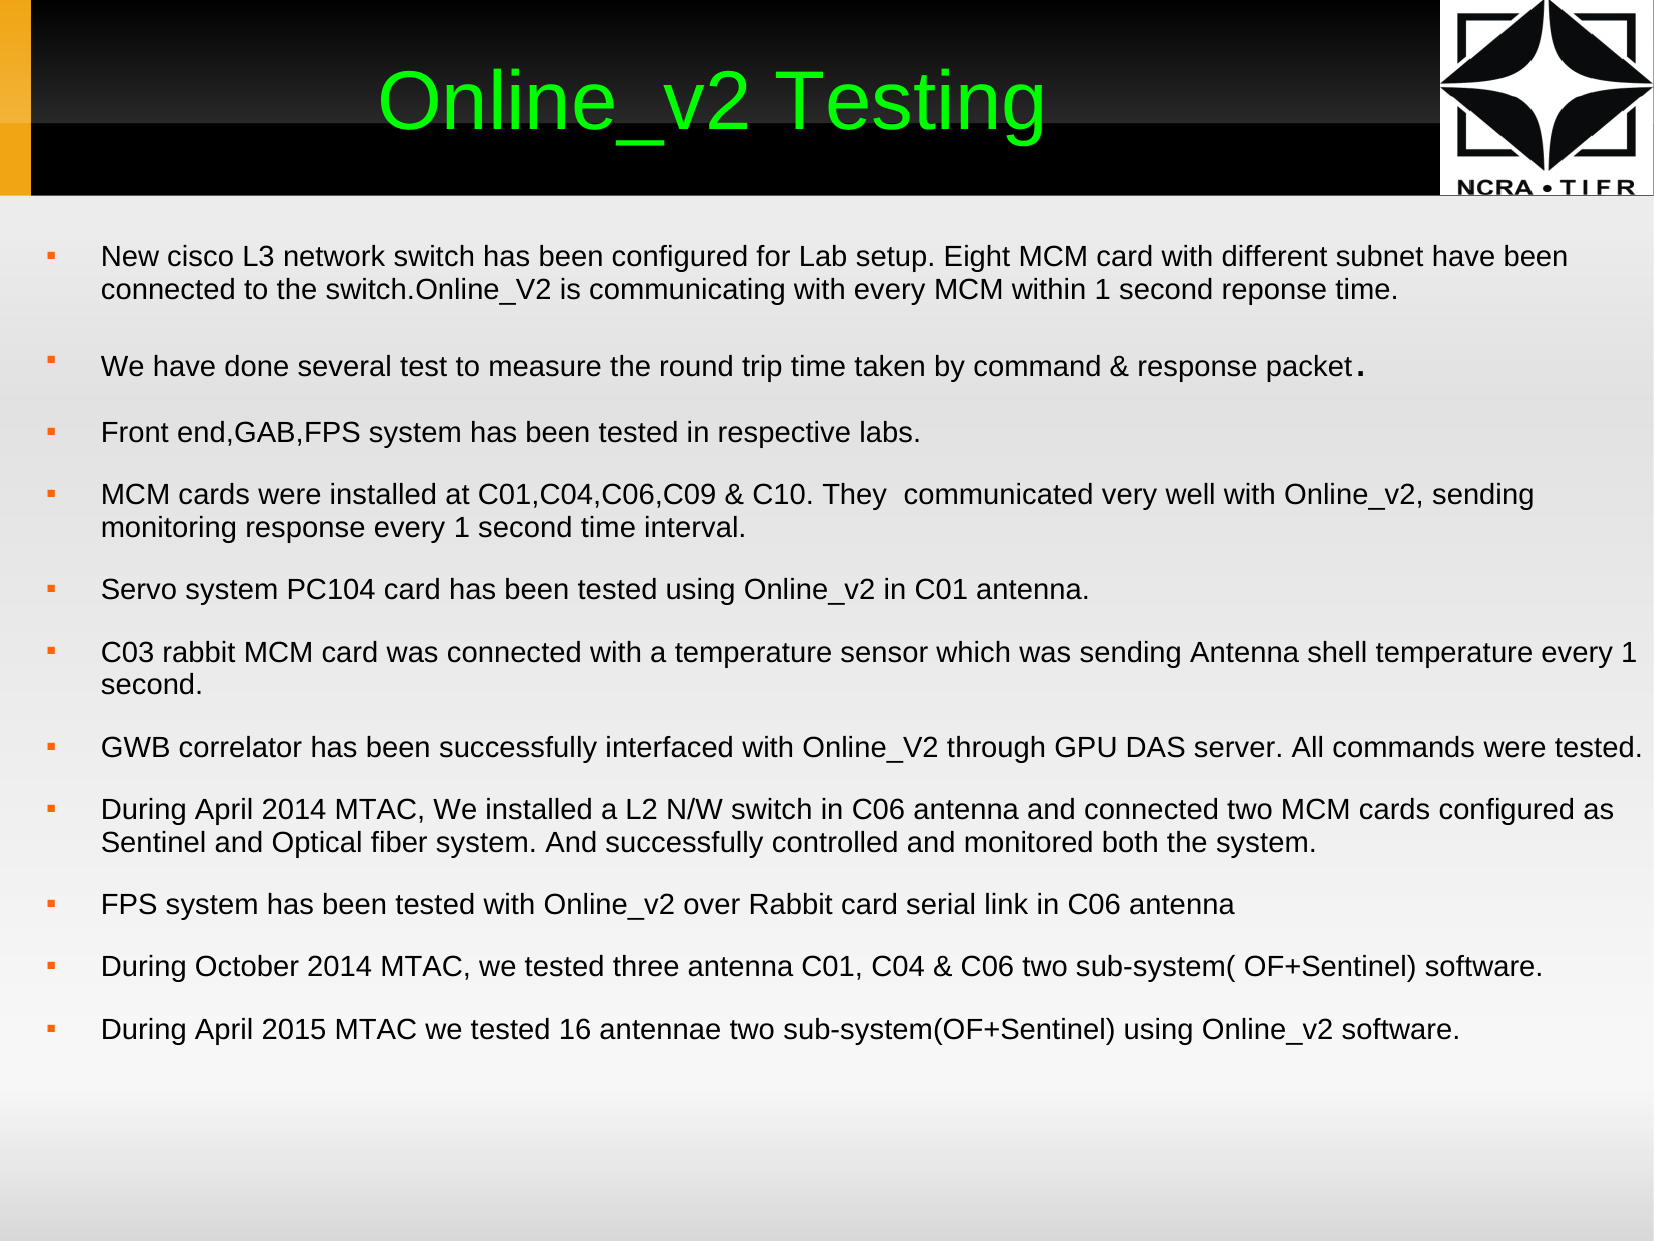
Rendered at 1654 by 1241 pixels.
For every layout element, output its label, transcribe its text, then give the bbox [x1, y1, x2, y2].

text_box New cisco L3 network switch has been configured for Lab setup. Eight MCM card with different subnet have been connected to the switch.Online_V2 is communicating with every MCM within 1 second reponse time. We have done several test to measure the round trip time taken by command & response packet. Front end,GAB,FPS system has been tested in respective labs. MCM cards were installed at C01,C04,C06,C09 & C10. They communicated very well with Online_v2, sending monitoring response every 1 second time interval. Servo system PC104 card has been tested using Online_v2 in C01 antenna. C03 rabbit MCM card was connected with a temperature sensor which was sending Antenna shell temperature every 1 second. GWB correlator has been successfully interfaced with Online_V2 through GPU DAS server. All commands were tested. During April 2014 MTAC, We installed a L2 N/W switch in C06 antenna and connected two MCM cards configured as Sentinel and Optical fiber system. And successfully controlled and monitored both the system. FPS system has been tested with Online_v2 over Rabbit card serial link in C06 antenna During October 2014 MTAC, we tested three antenna C01, C04 & C06 two sub-system( OF+Sentinel) software. During April 2015 MTAC we tested 16 antennae two sub-system(OF+Sentinel) using Online_v2 software. [30, 240, 1654, 1231]
picture [0, 0, 1654, 1241]
text_box Online_v2 Testing [0, 46, 1426, 155]
